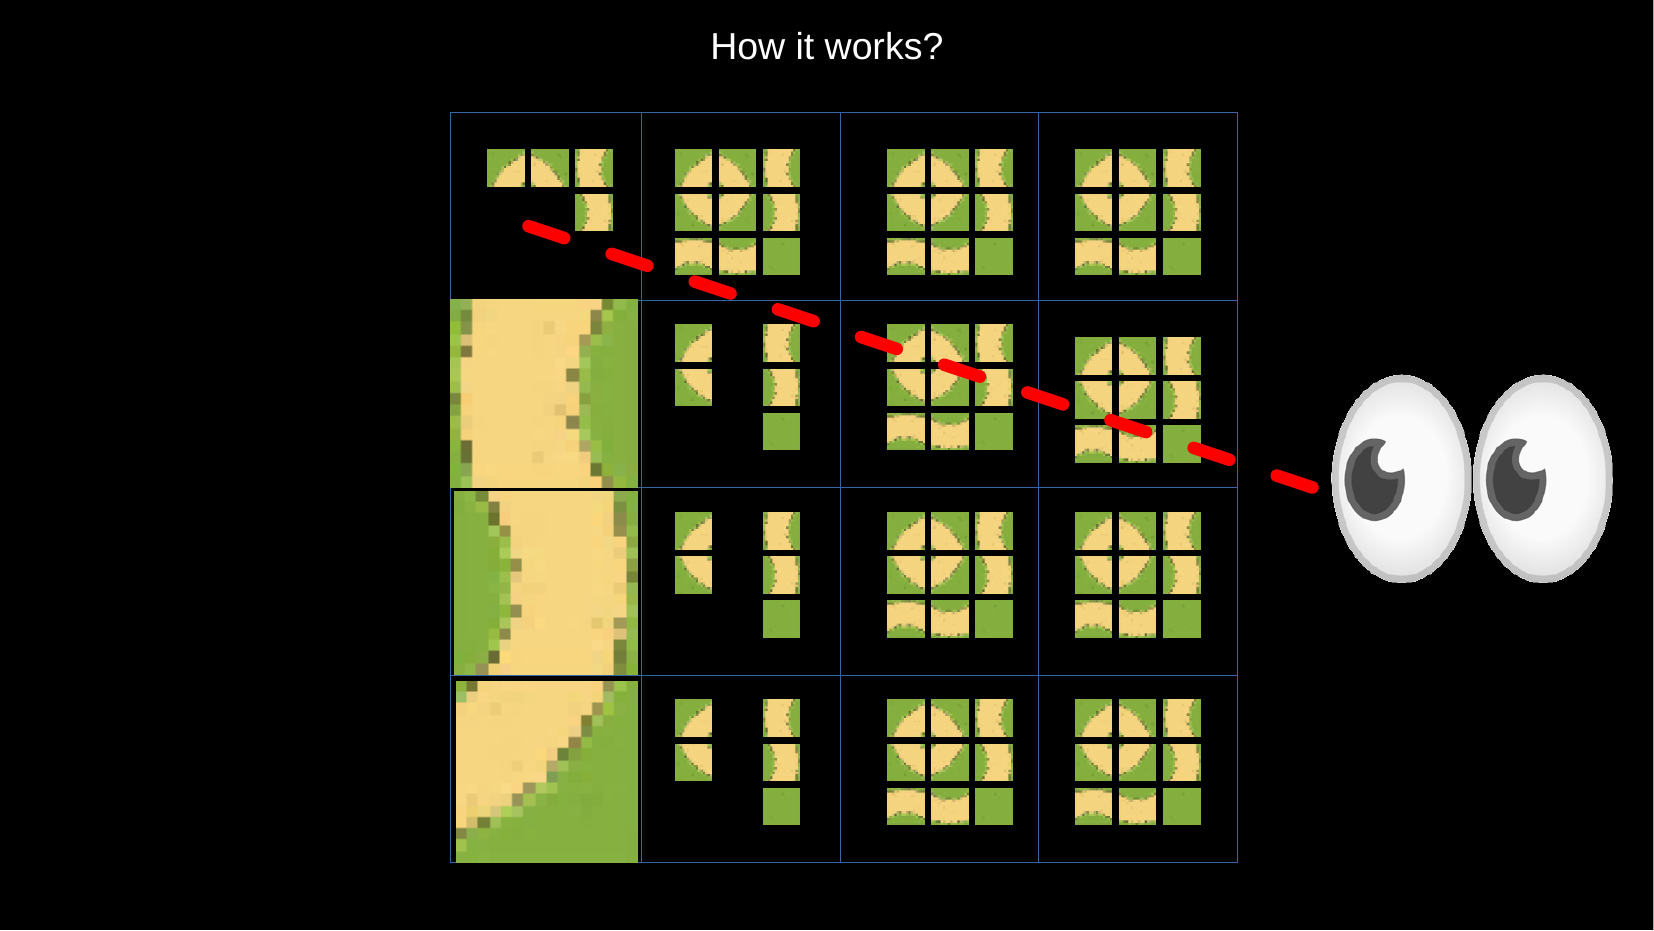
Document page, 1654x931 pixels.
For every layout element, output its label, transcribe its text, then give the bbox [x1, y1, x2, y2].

picture [1075, 512, 1112, 550]
picture [1075, 788, 1112, 826]
picture [763, 324, 800, 362]
picture [675, 194, 712, 231]
picture [675, 238, 712, 275]
picture [931, 238, 969, 275]
picture [1331, 374, 1613, 583]
picture [1075, 149, 1112, 187]
picture [675, 699, 712, 737]
picture [1075, 381, 1112, 419]
picture [975, 413, 1013, 451]
picture [763, 600, 800, 638]
picture [1075, 699, 1112, 737]
picture [931, 556, 969, 594]
picture [975, 238, 1013, 275]
picture [1163, 699, 1201, 737]
picture [931, 413, 969, 451]
picture [1119, 238, 1156, 275]
picture [931, 324, 969, 362]
picture [1119, 512, 1156, 550]
picture [887, 369, 925, 406]
picture [1075, 556, 1112, 594]
picture [450, 299, 638, 488]
picture [975, 369, 1013, 406]
picture [1163, 512, 1201, 550]
picture [1075, 744, 1112, 781]
picture [456, 681, 638, 863]
picture [1075, 238, 1112, 275]
picture [675, 324, 712, 362]
picture [1163, 194, 1201, 231]
picture [763, 413, 800, 451]
picture [763, 149, 800, 187]
picture [1119, 744, 1156, 781]
picture [975, 556, 1013, 594]
picture [763, 699, 800, 737]
picture [1163, 149, 1201, 187]
picture [931, 149, 969, 187]
picture [763, 512, 800, 550]
picture [931, 512, 969, 550]
picture [975, 149, 1013, 187]
picture [887, 556, 925, 594]
picture [931, 369, 969, 406]
picture [1163, 337, 1201, 375]
picture [763, 744, 800, 781]
picture [1163, 238, 1201, 275]
picture [931, 788, 969, 826]
picture [975, 324, 1013, 362]
picture [931, 600, 969, 638]
picture [887, 600, 925, 638]
picture [675, 369, 712, 406]
picture [887, 512, 925, 550]
picture [1163, 744, 1201, 781]
picture [1119, 600, 1156, 638]
picture [887, 699, 925, 737]
picture [531, 149, 569, 187]
picture [931, 744, 969, 781]
picture [1163, 556, 1201, 594]
picture [1119, 149, 1156, 187]
picture [931, 699, 969, 737]
picture [763, 194, 800, 231]
picture [1119, 788, 1156, 826]
picture [975, 194, 1013, 231]
picture [975, 699, 1013, 737]
picture [887, 413, 925, 451]
picture [1163, 381, 1201, 419]
picture [975, 788, 1013, 826]
picture [454, 491, 638, 676]
picture [975, 600, 1013, 638]
picture [719, 149, 756, 187]
picture [975, 512, 1013, 550]
picture [1075, 425, 1112, 463]
picture [675, 149, 712, 187]
picture [763, 238, 800, 275]
picture [887, 324, 925, 362]
picture [763, 788, 800, 826]
picture [1119, 337, 1156, 375]
picture [1119, 194, 1156, 231]
picture [1119, 556, 1156, 594]
picture [675, 744, 712, 781]
picture [931, 194, 969, 231]
picture [887, 744, 925, 781]
picture [487, 149, 525, 187]
picture [887, 238, 925, 275]
picture [1163, 425, 1201, 463]
picture [887, 788, 925, 826]
picture [575, 149, 613, 187]
text_box How it works? [0, 18, 1654, 76]
picture [1119, 425, 1156, 463]
picture [763, 369, 800, 406]
picture [675, 512, 712, 550]
picture [1163, 600, 1201, 638]
picture [1075, 337, 1112, 375]
picture [1075, 194, 1112, 231]
picture [887, 149, 925, 187]
picture [719, 238, 756, 275]
picture [1075, 600, 1112, 638]
picture [1119, 381, 1156, 419]
picture [719, 194, 756, 231]
picture [675, 556, 712, 594]
picture [763, 556, 800, 594]
picture [1119, 699, 1156, 737]
picture [975, 744, 1013, 781]
picture [887, 194, 925, 231]
picture [1163, 788, 1201, 826]
picture [575, 194, 613, 231]
